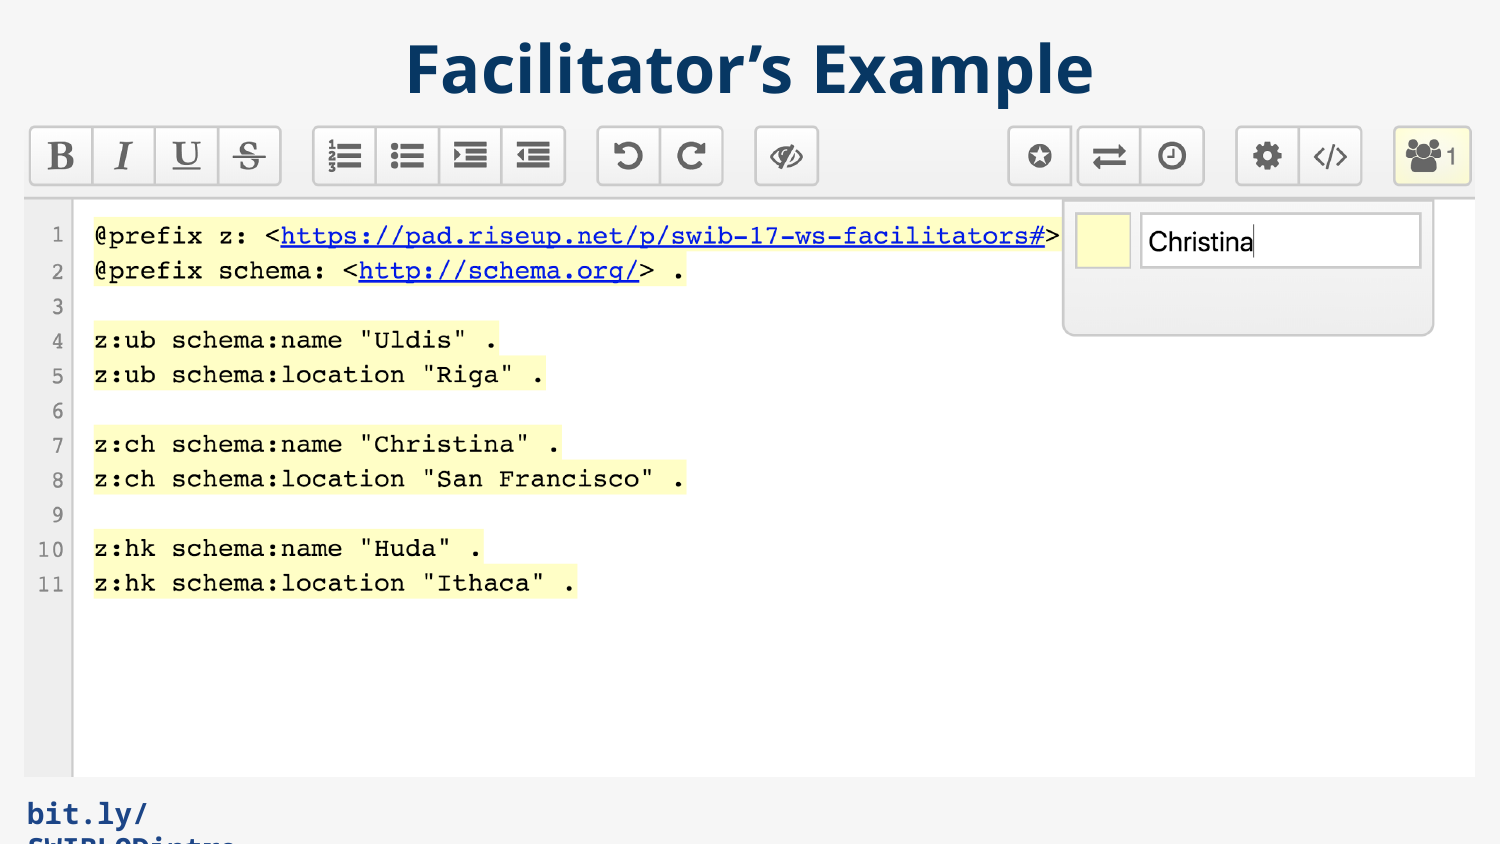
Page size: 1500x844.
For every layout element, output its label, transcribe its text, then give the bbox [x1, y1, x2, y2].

picture [24, 120, 1475, 777]
title Facilitator’s Example [51, 11, 1449, 115]
